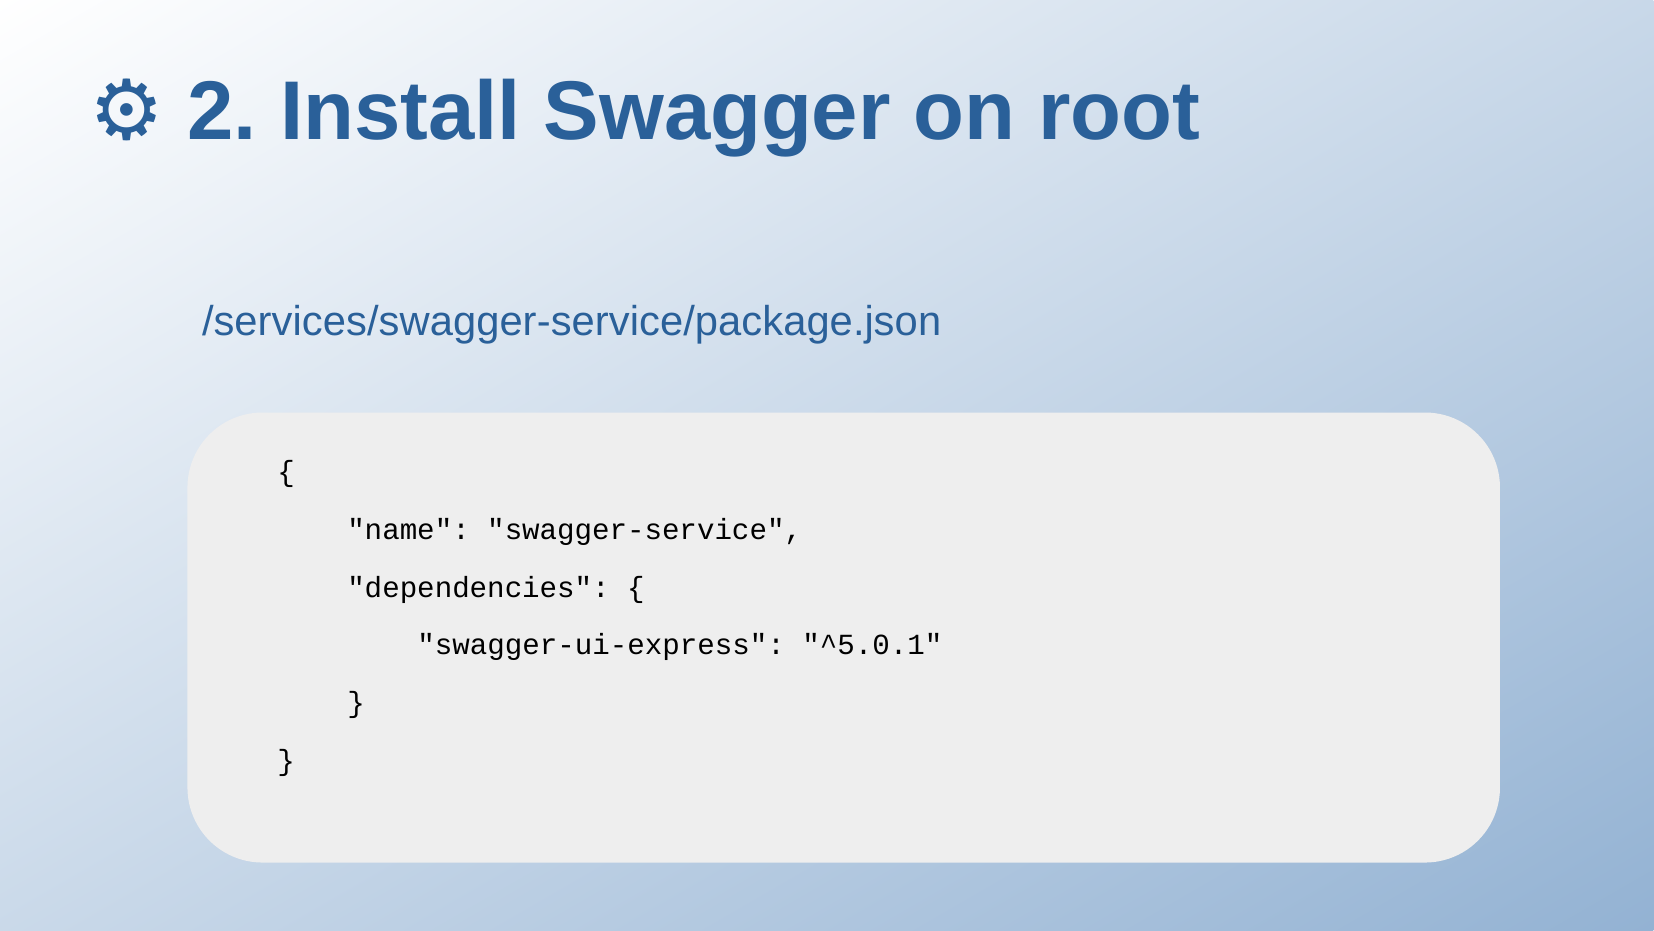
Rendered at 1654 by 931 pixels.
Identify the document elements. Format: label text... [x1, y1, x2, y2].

text_box /services/swagger-service/package.json [187, 289, 1013, 365]
text_box [187, 412, 1501, 863]
text_box ⚙️ 2. Install Swagger on root [75, 57, 1613, 188]
text_box { "name": "swagger-service", "dependencies": { "swagger-ui-express": "^5.0.1" } } [262, 450, 1388, 787]
